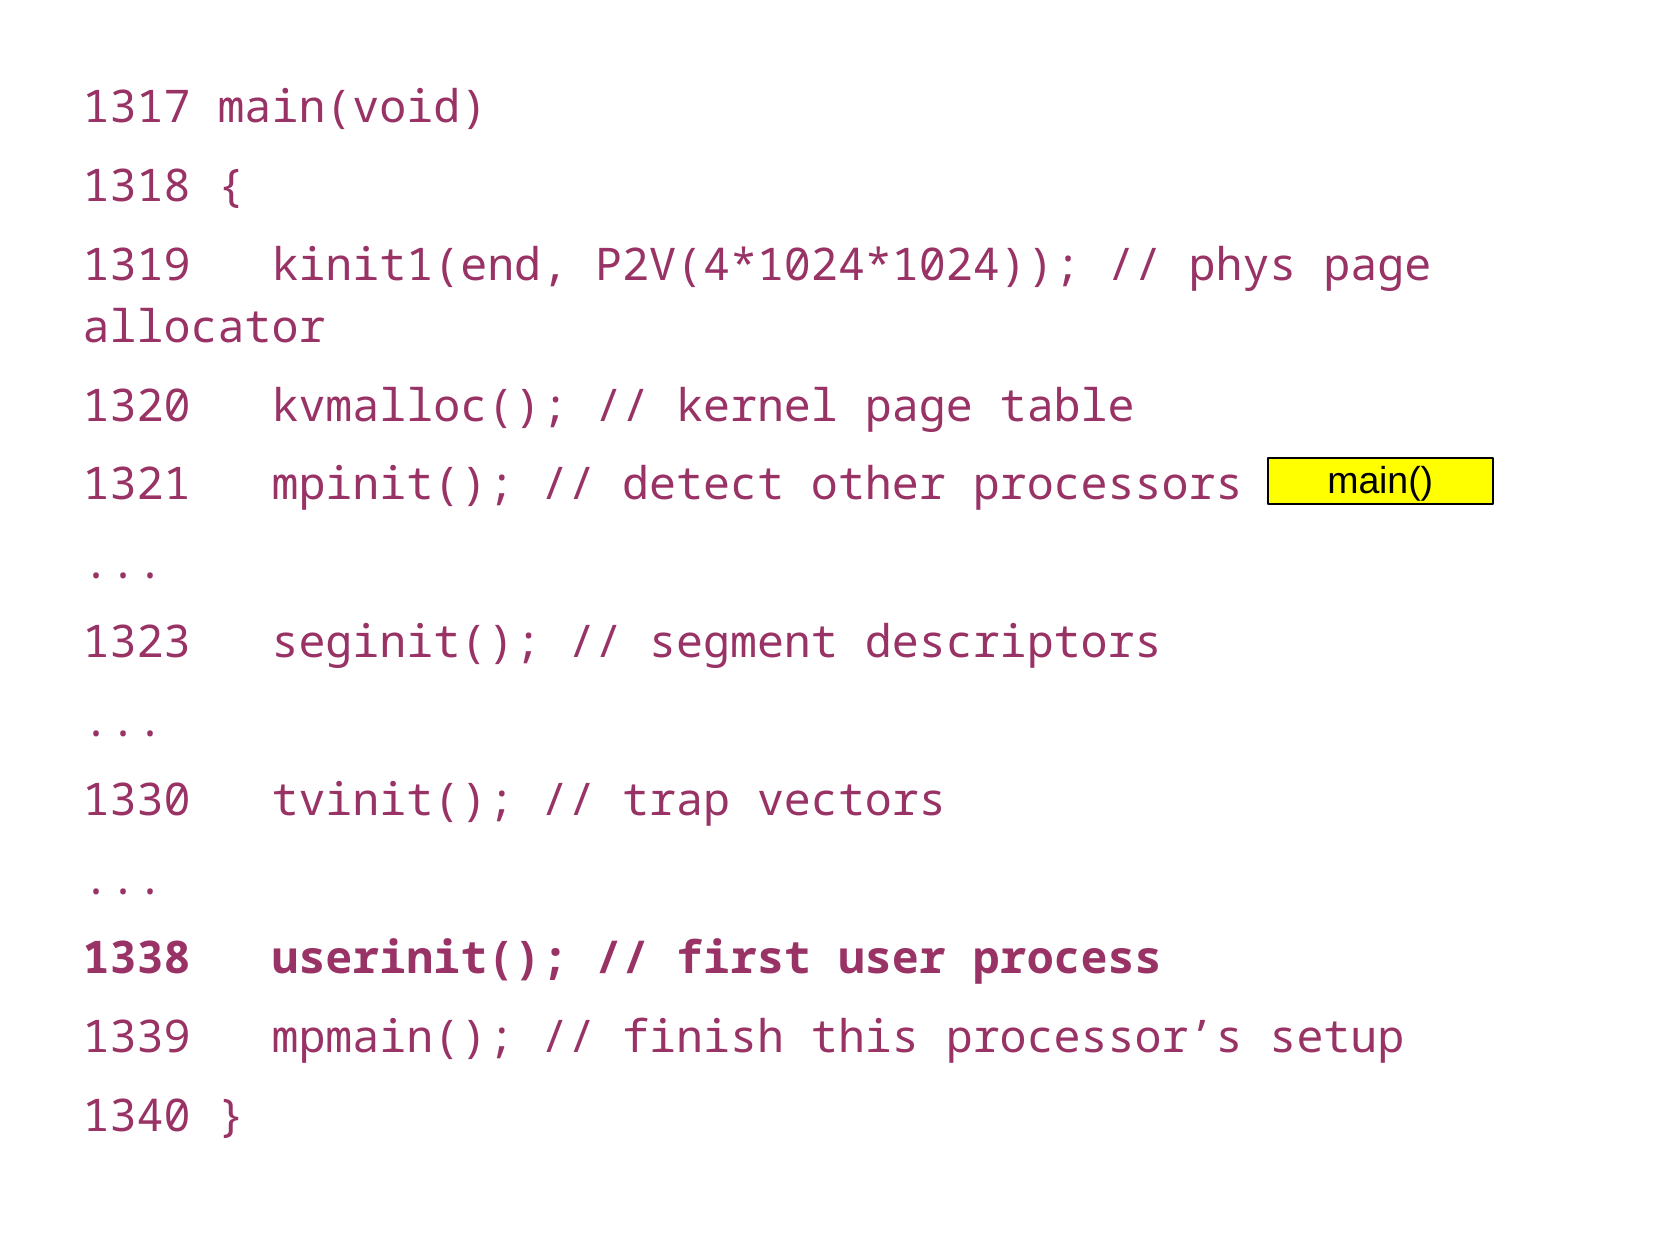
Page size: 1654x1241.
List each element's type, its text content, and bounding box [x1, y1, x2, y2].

text_box main() [1267, 457, 1493, 504]
list 1317 main(void) 1318 { 1319 kinit1(end, P2V(4*1024*1024)); // phys page allocator 1320 kvmalloc(); // kernel page table 1321 mpinit(); // detect other processors ... 1323 seginit(); // segment descriptors ... 1330 tvinit(); // trap vectors ... 1338 userinit(); // first user process 1339 mpmain(); // finish this processor’s setup 1340 } [82, 75, 1571, 1163]
